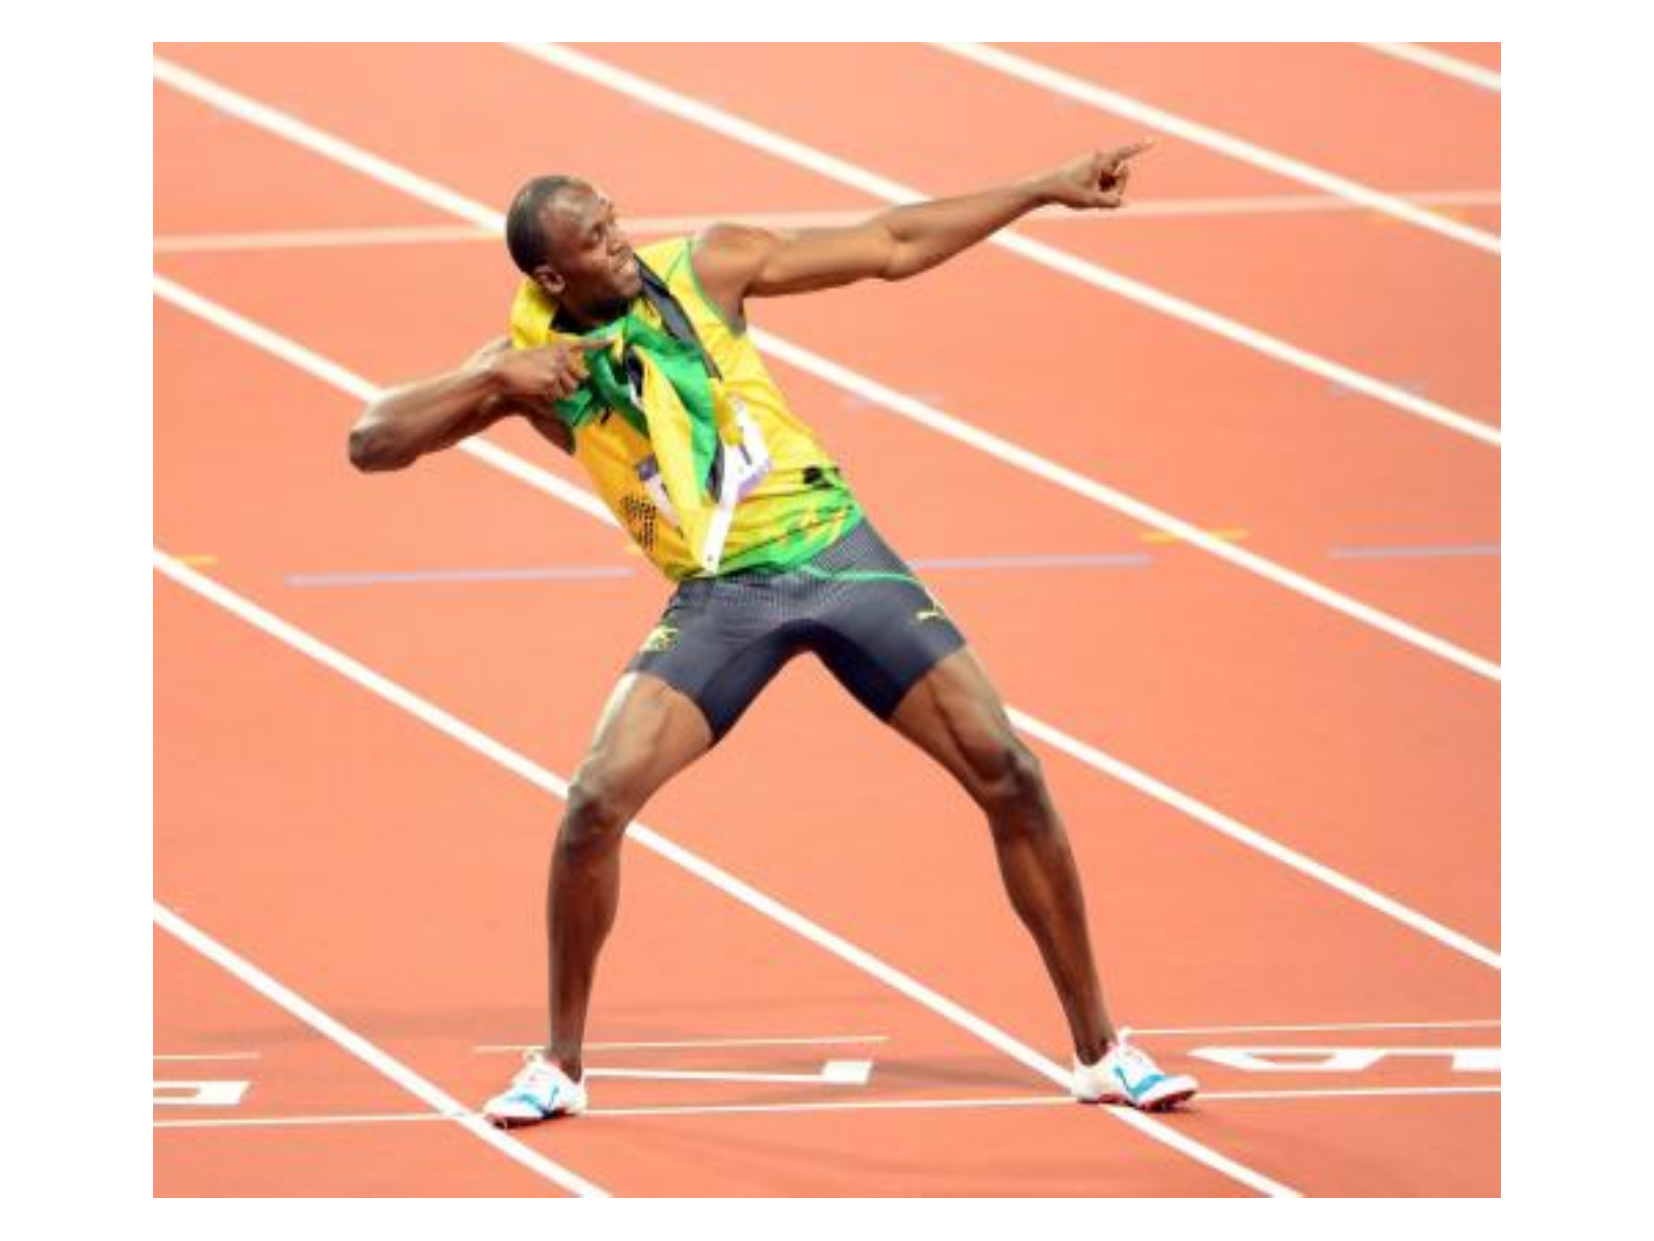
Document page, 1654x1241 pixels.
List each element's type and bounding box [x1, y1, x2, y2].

picture [153, 42, 1501, 1198]
